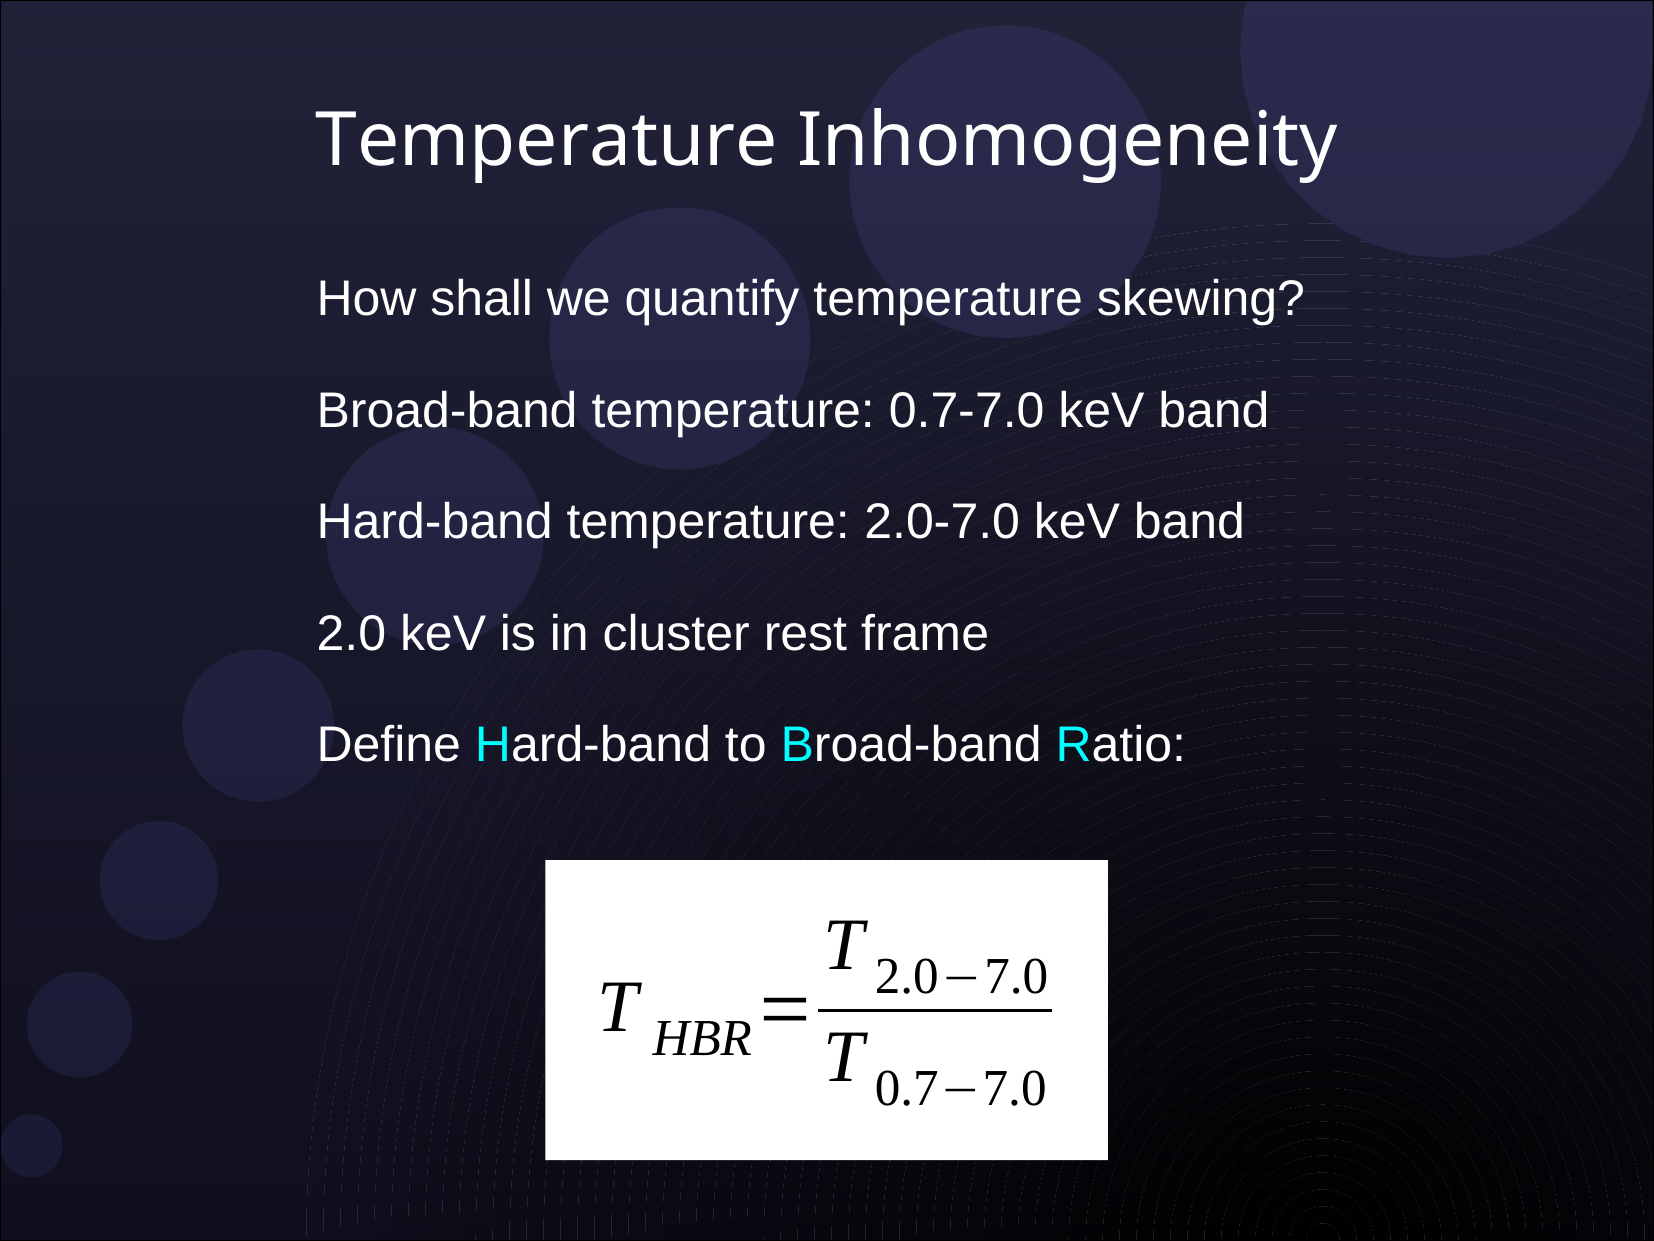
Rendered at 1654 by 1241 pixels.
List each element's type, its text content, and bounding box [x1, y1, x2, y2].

text_box [545, 860, 1108, 1161]
text_box How shall we quantify temperature skewing? Broad-band temperature: 0.7-7.0 keV band Hard-band temperature: 2.0-7.0 keV band 2.0 keV is in cluster rest frame Define Hard-band to Broad-band Ratio: [302, 270, 1351, 773]
title Temperature Inhomogeneity [193, 83, 1461, 190]
chart [591, 903, 1062, 1117]
